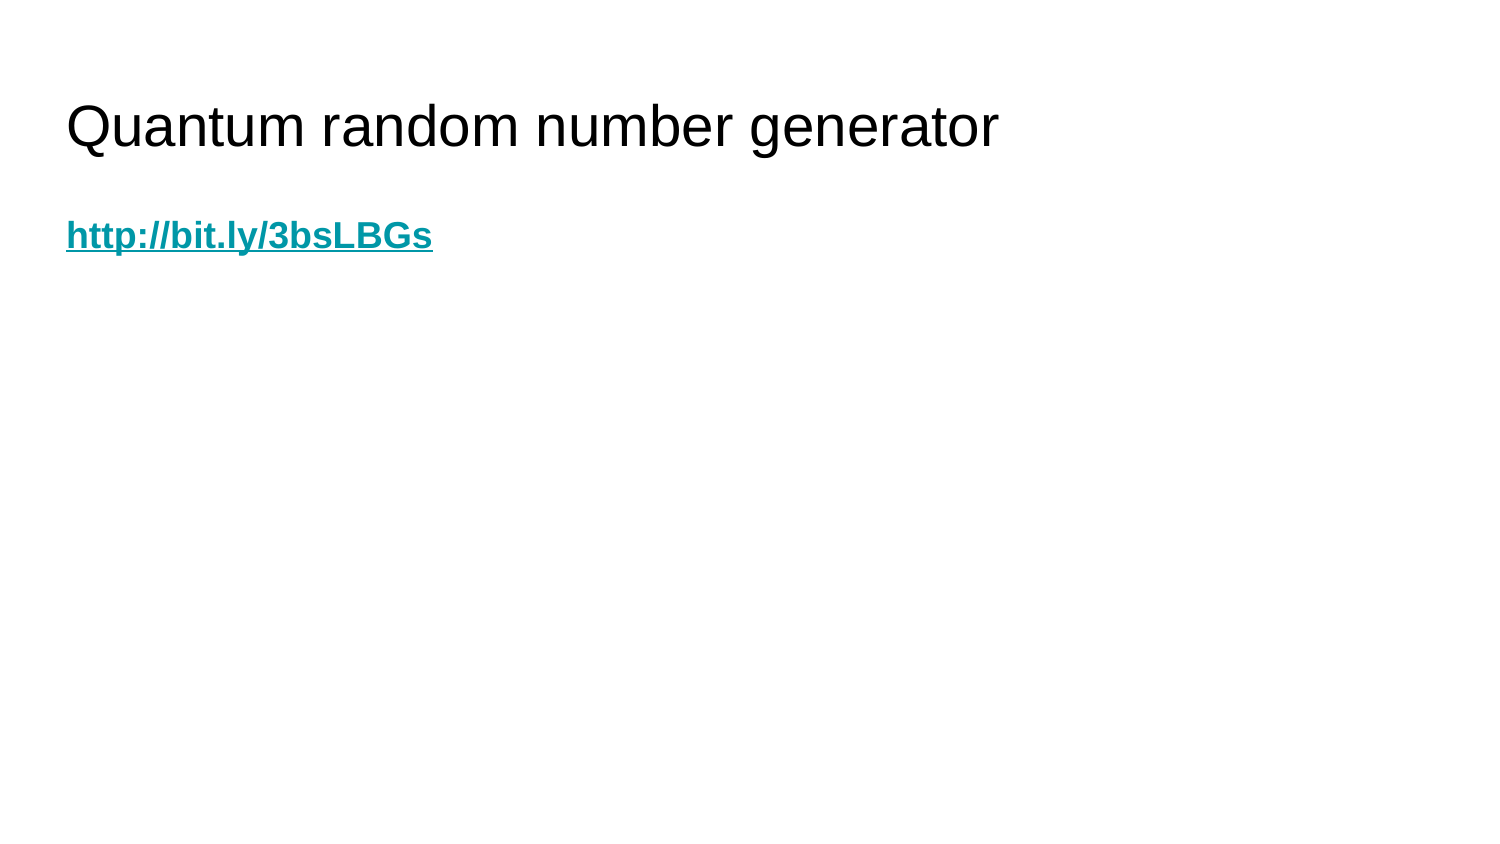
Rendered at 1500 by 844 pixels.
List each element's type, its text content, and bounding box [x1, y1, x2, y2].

list http://bit.ly/3bsLBGs [51, 189, 1449, 750]
title Quantum random number generator [51, 72, 1449, 167]
